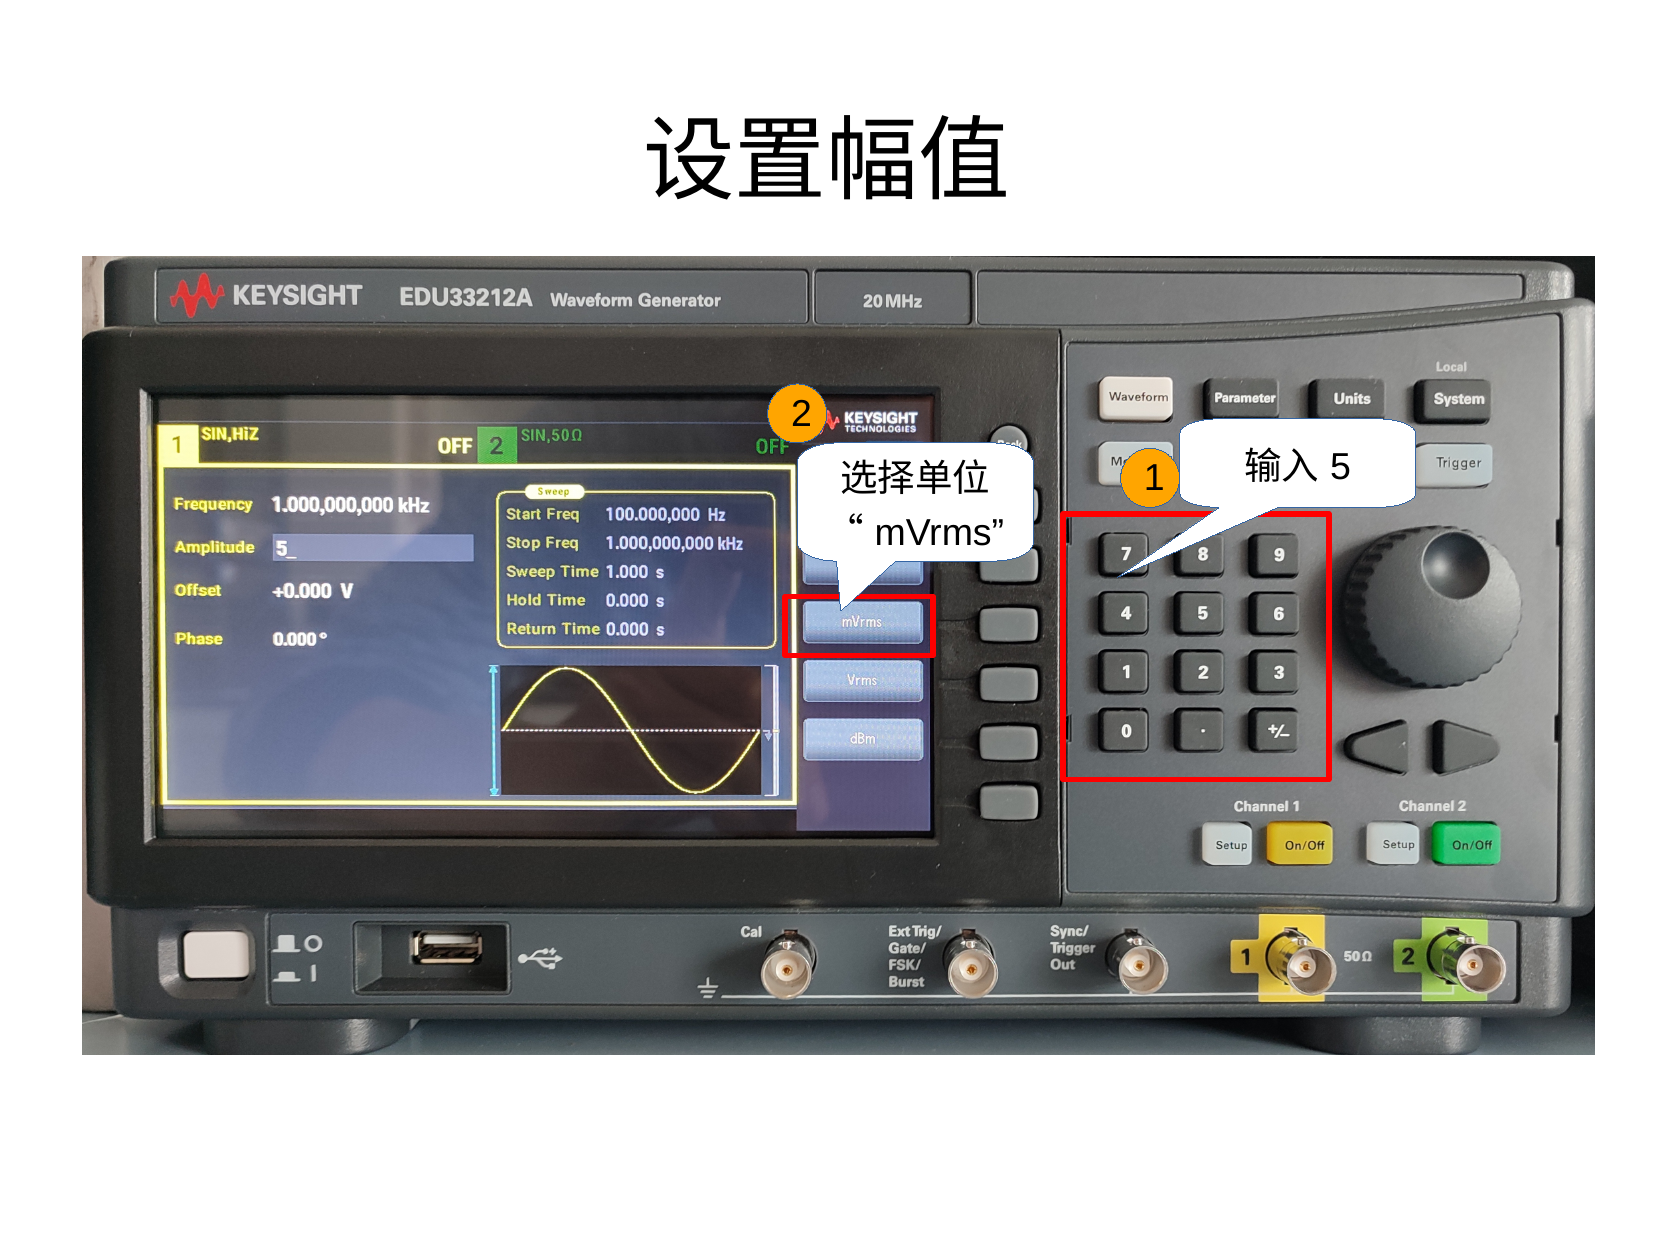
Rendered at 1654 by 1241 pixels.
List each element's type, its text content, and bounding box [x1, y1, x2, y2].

text_box 2 [767, 383, 827, 443]
text_box 1 [1120, 448, 1180, 508]
picture [82, 256, 1595, 1055]
text_box 输入5 [1117, 418, 1416, 578]
text_box 选择单位“mVrms” [797, 442, 1034, 611]
title 设置幅值 [82, 49, 1571, 256]
